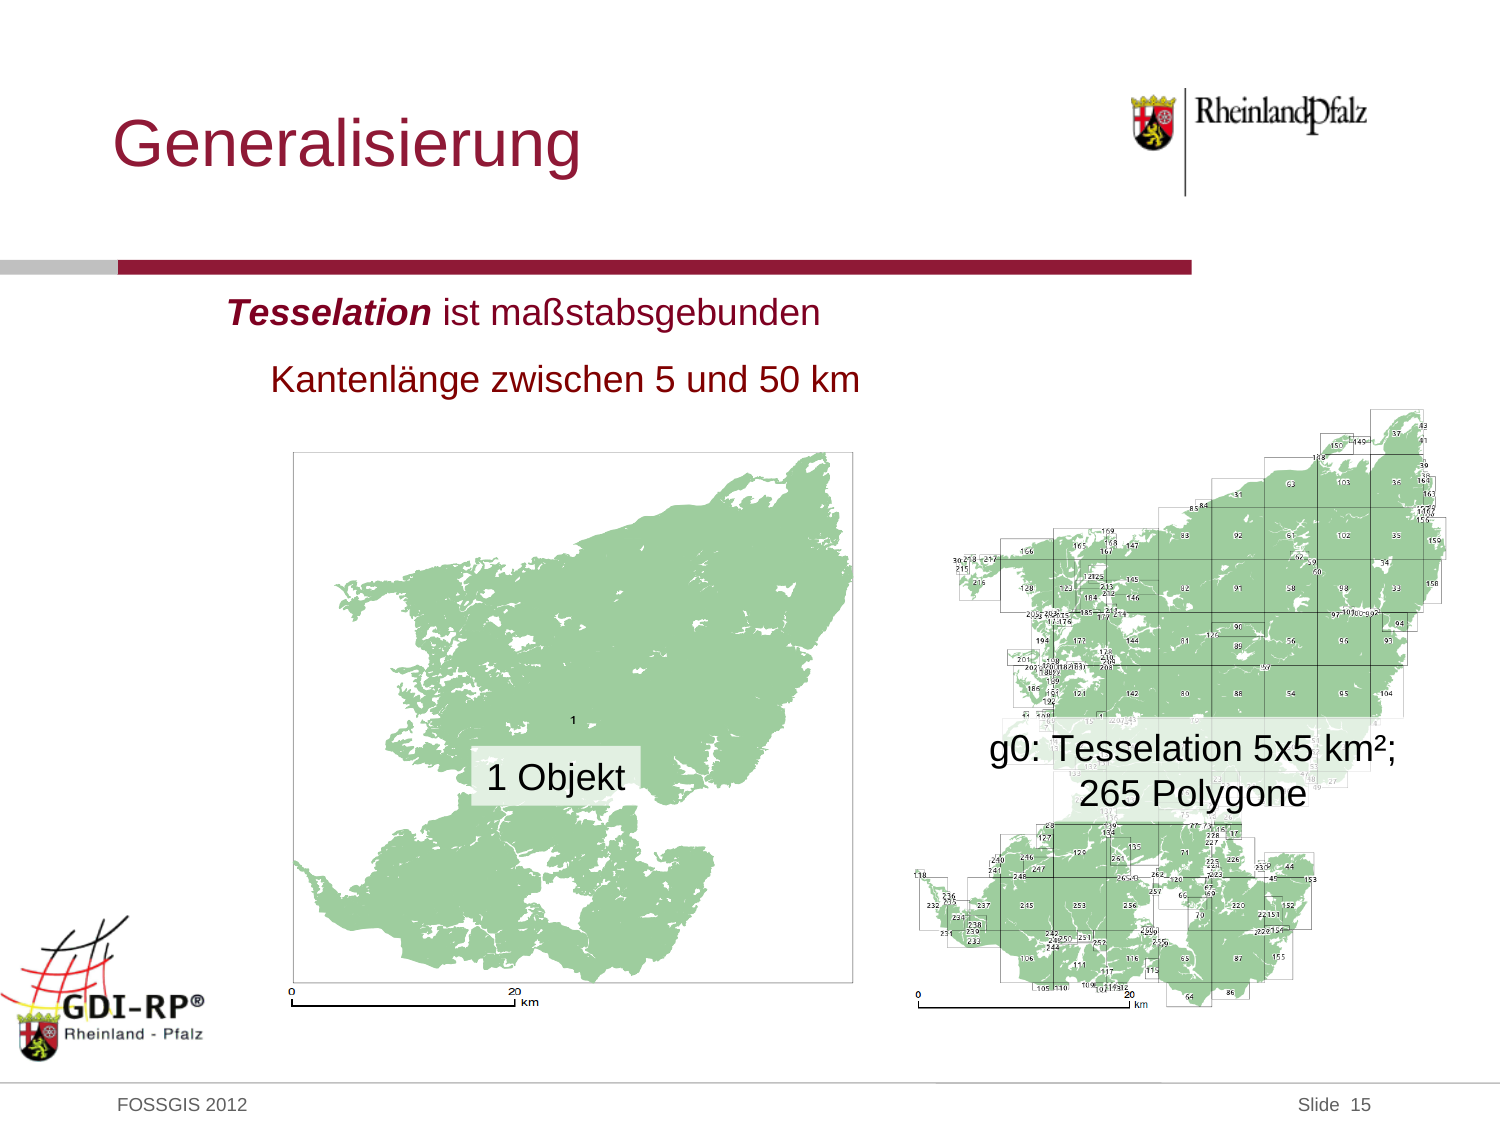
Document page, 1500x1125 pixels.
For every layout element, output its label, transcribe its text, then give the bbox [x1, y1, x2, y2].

picture [0, 915, 207, 1063]
picture [1131, 88, 1447, 198]
text_box 1 Objekt [471, 745, 641, 806]
picture [281, 432, 867, 1015]
title Generalisierung [112, 63, 1071, 224]
text_box g0: Tesselation 5x5 km²; 265 Polygone [974, 716, 1413, 822]
picture [910, 808, 1458, 1014]
list Tesselation ist maßstabsgebunden Kantenlänge zwischen 5 und 50 km [212, 295, 1477, 808]
